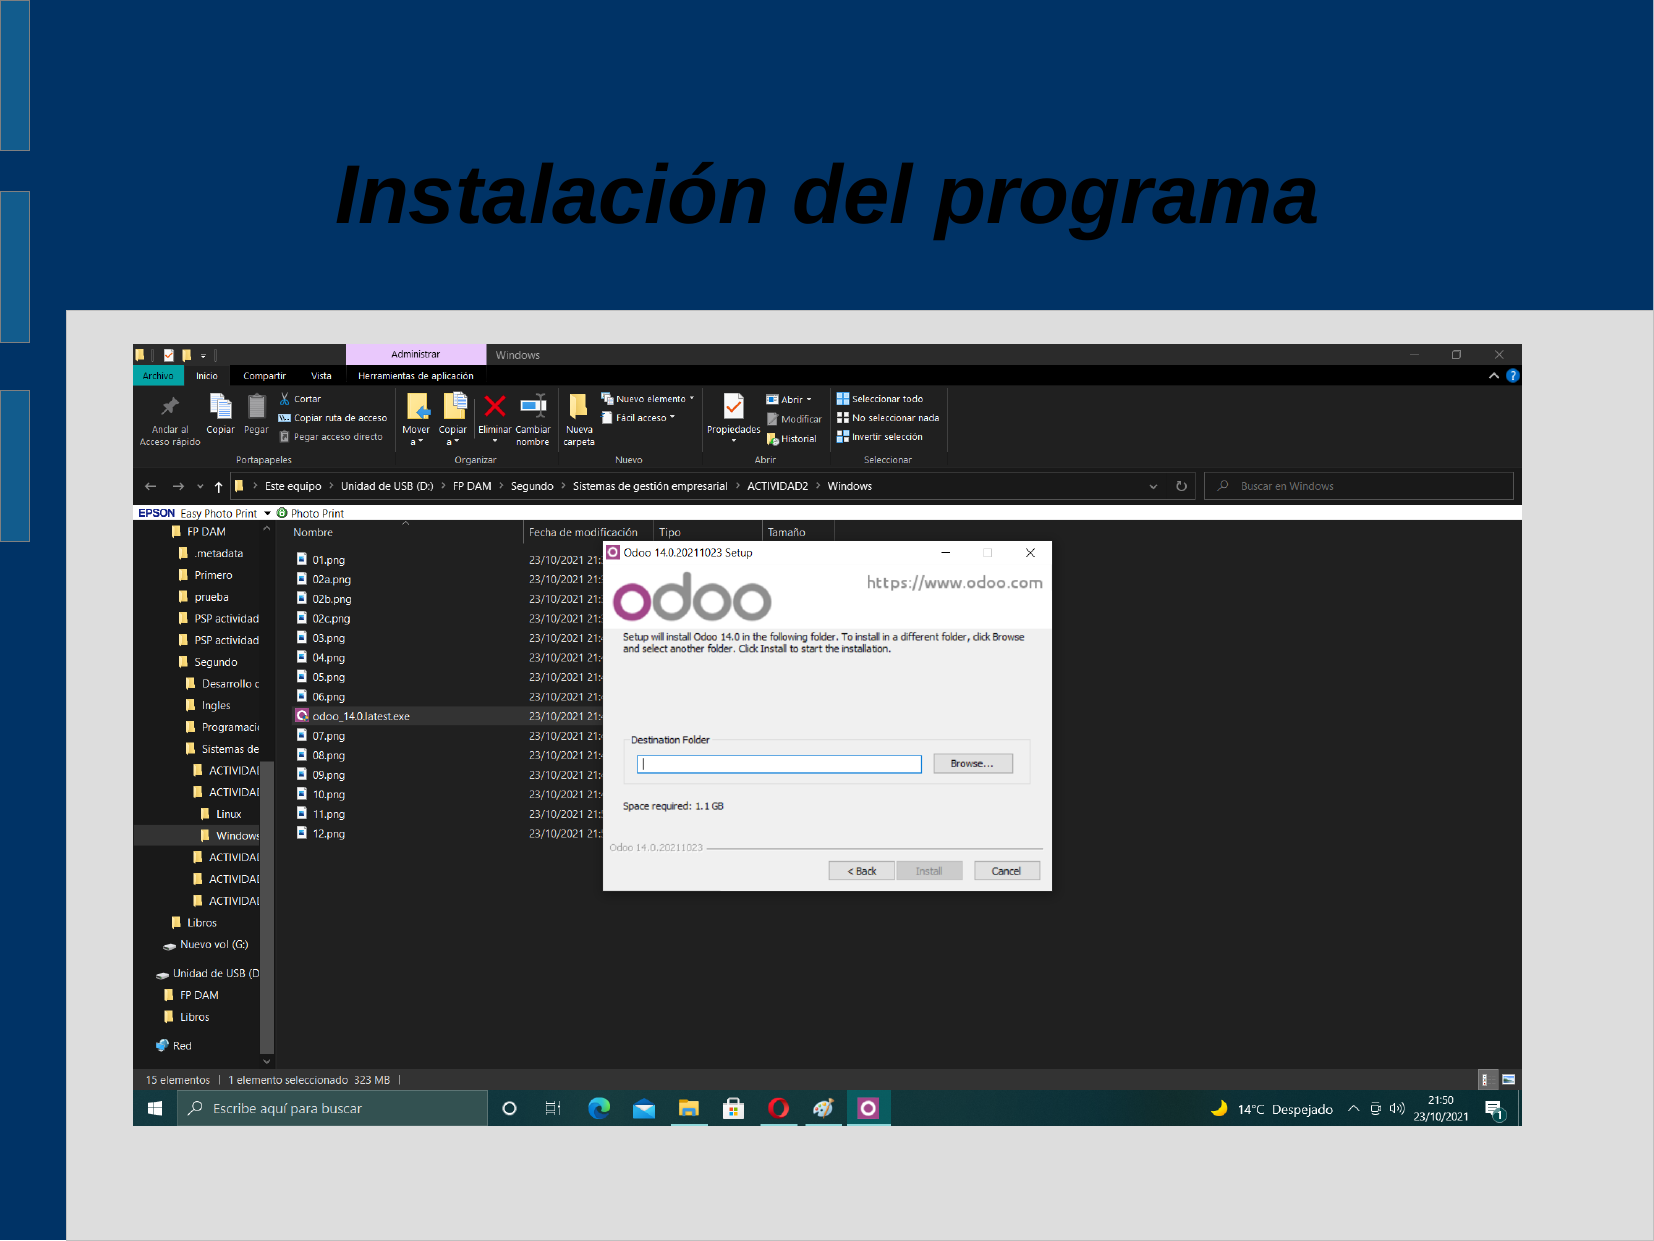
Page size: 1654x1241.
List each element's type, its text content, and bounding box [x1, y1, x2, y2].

title Instalación del programa [121, 91, 1534, 299]
picture [133, 344, 1522, 1126]
